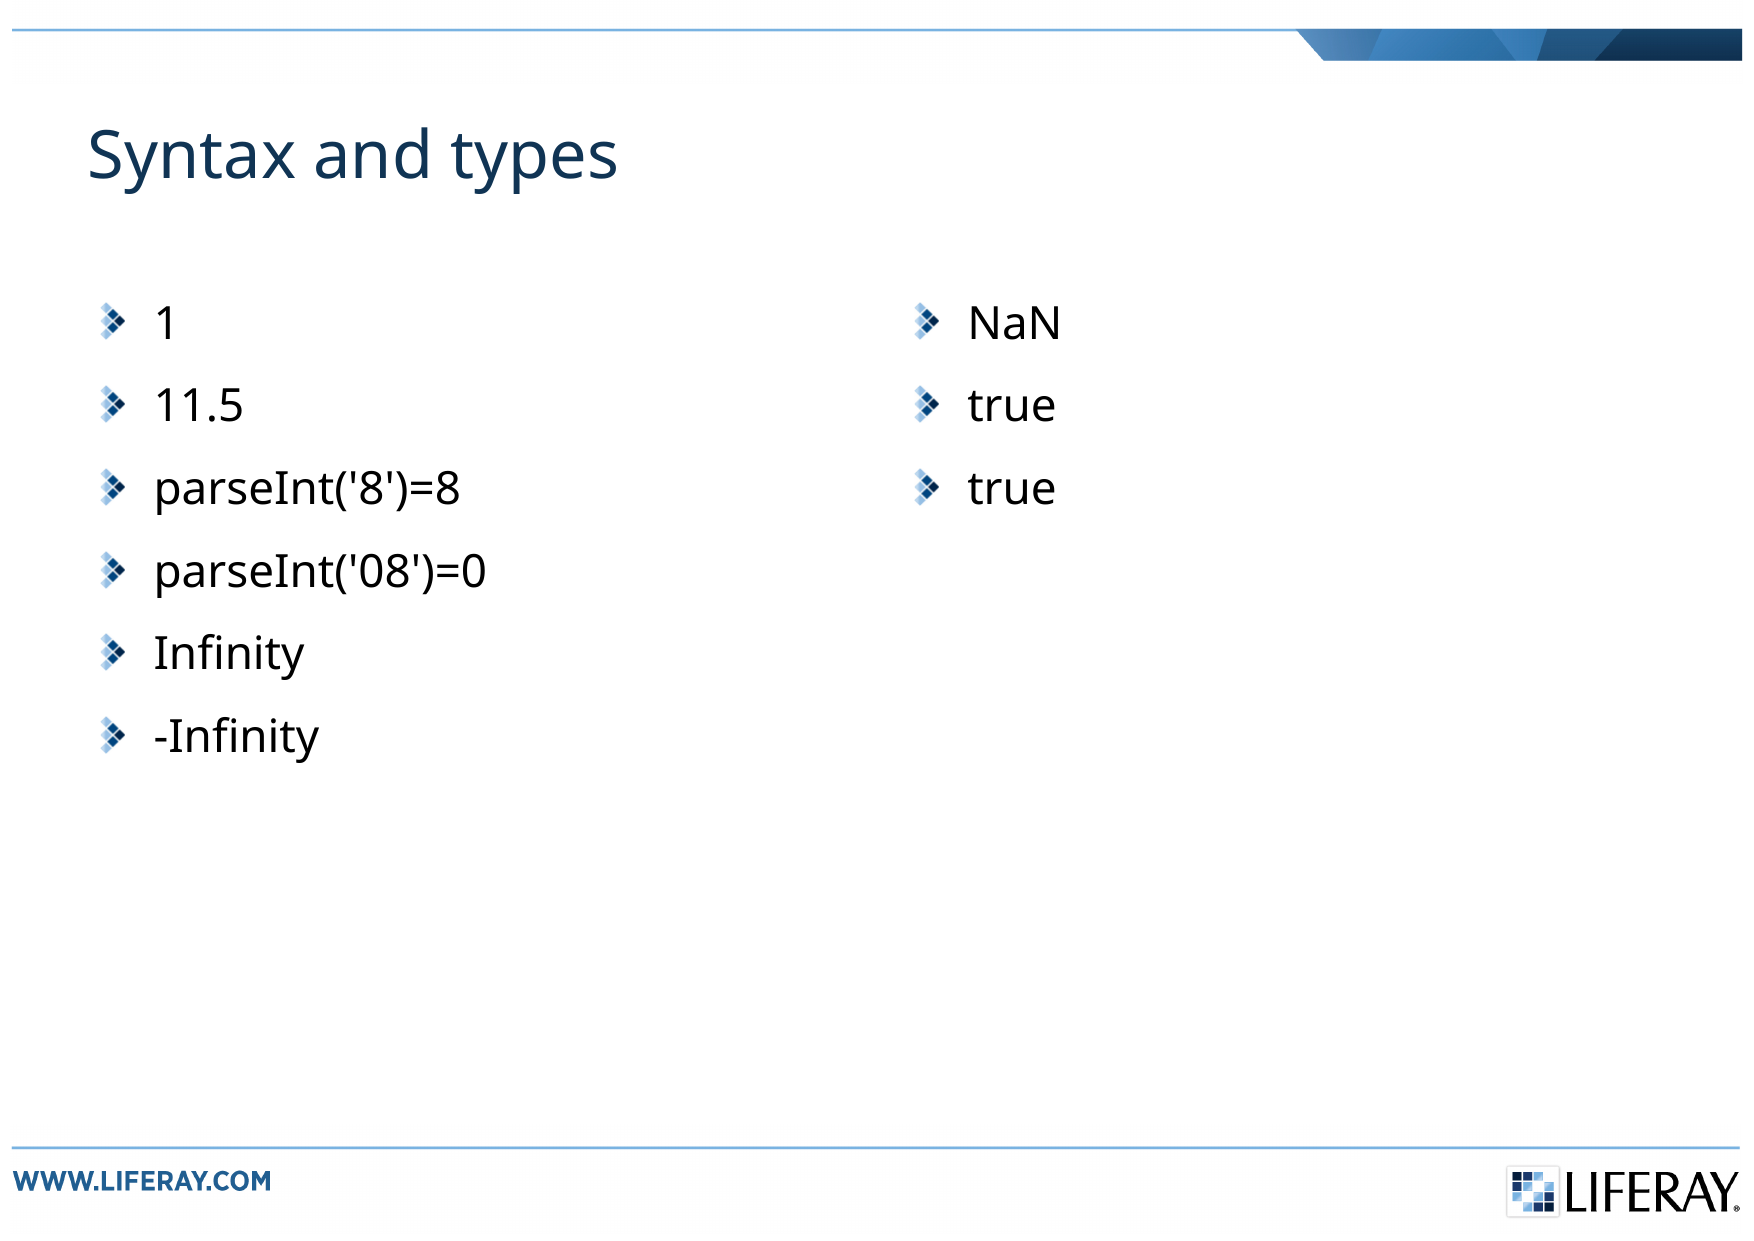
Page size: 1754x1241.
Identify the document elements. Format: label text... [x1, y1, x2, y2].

list NaN true true [896, 290, 1667, 1109]
list 1 11.5 parseInt('8')=8 parseInt('08')=0 Infinity -Infinity [82, 290, 809, 1010]
picture [12, 0, 1743, 84]
title Syntax and types [87, 49, 1667, 257]
picture [10, 1124, 1741, 1234]
